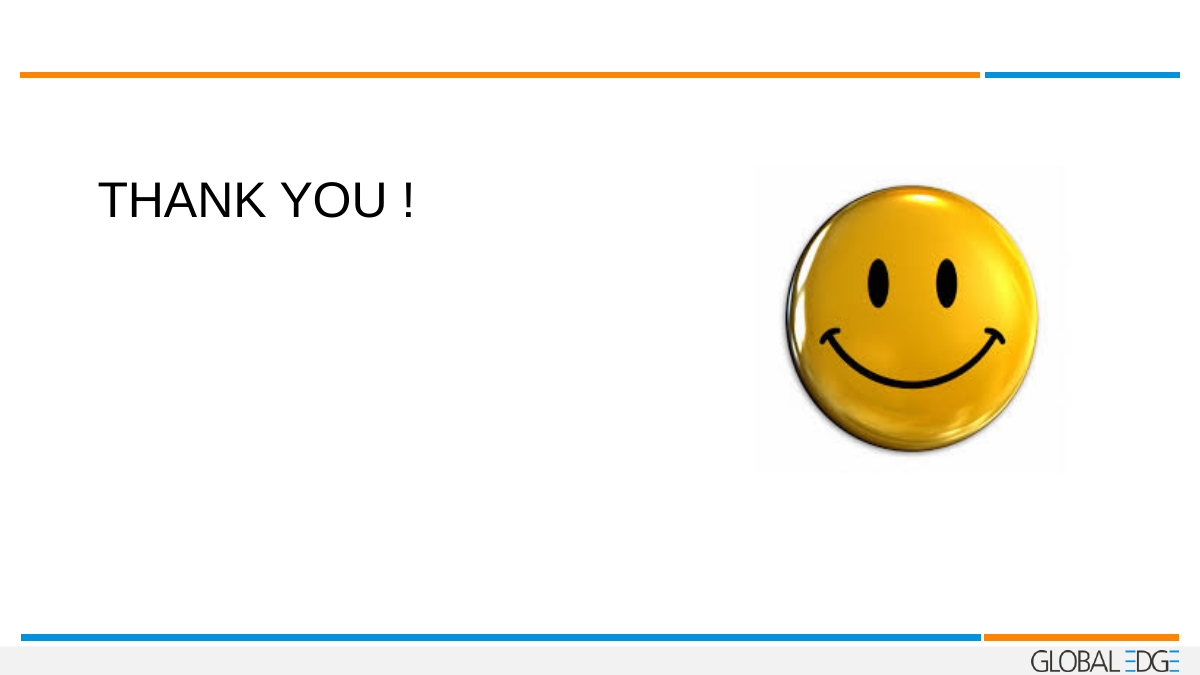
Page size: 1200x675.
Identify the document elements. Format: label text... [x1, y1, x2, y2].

picture [720, 165, 1099, 473]
picture [1031, 650, 1179, 672]
text_box THANK YOU ! [82, 165, 697, 237]
